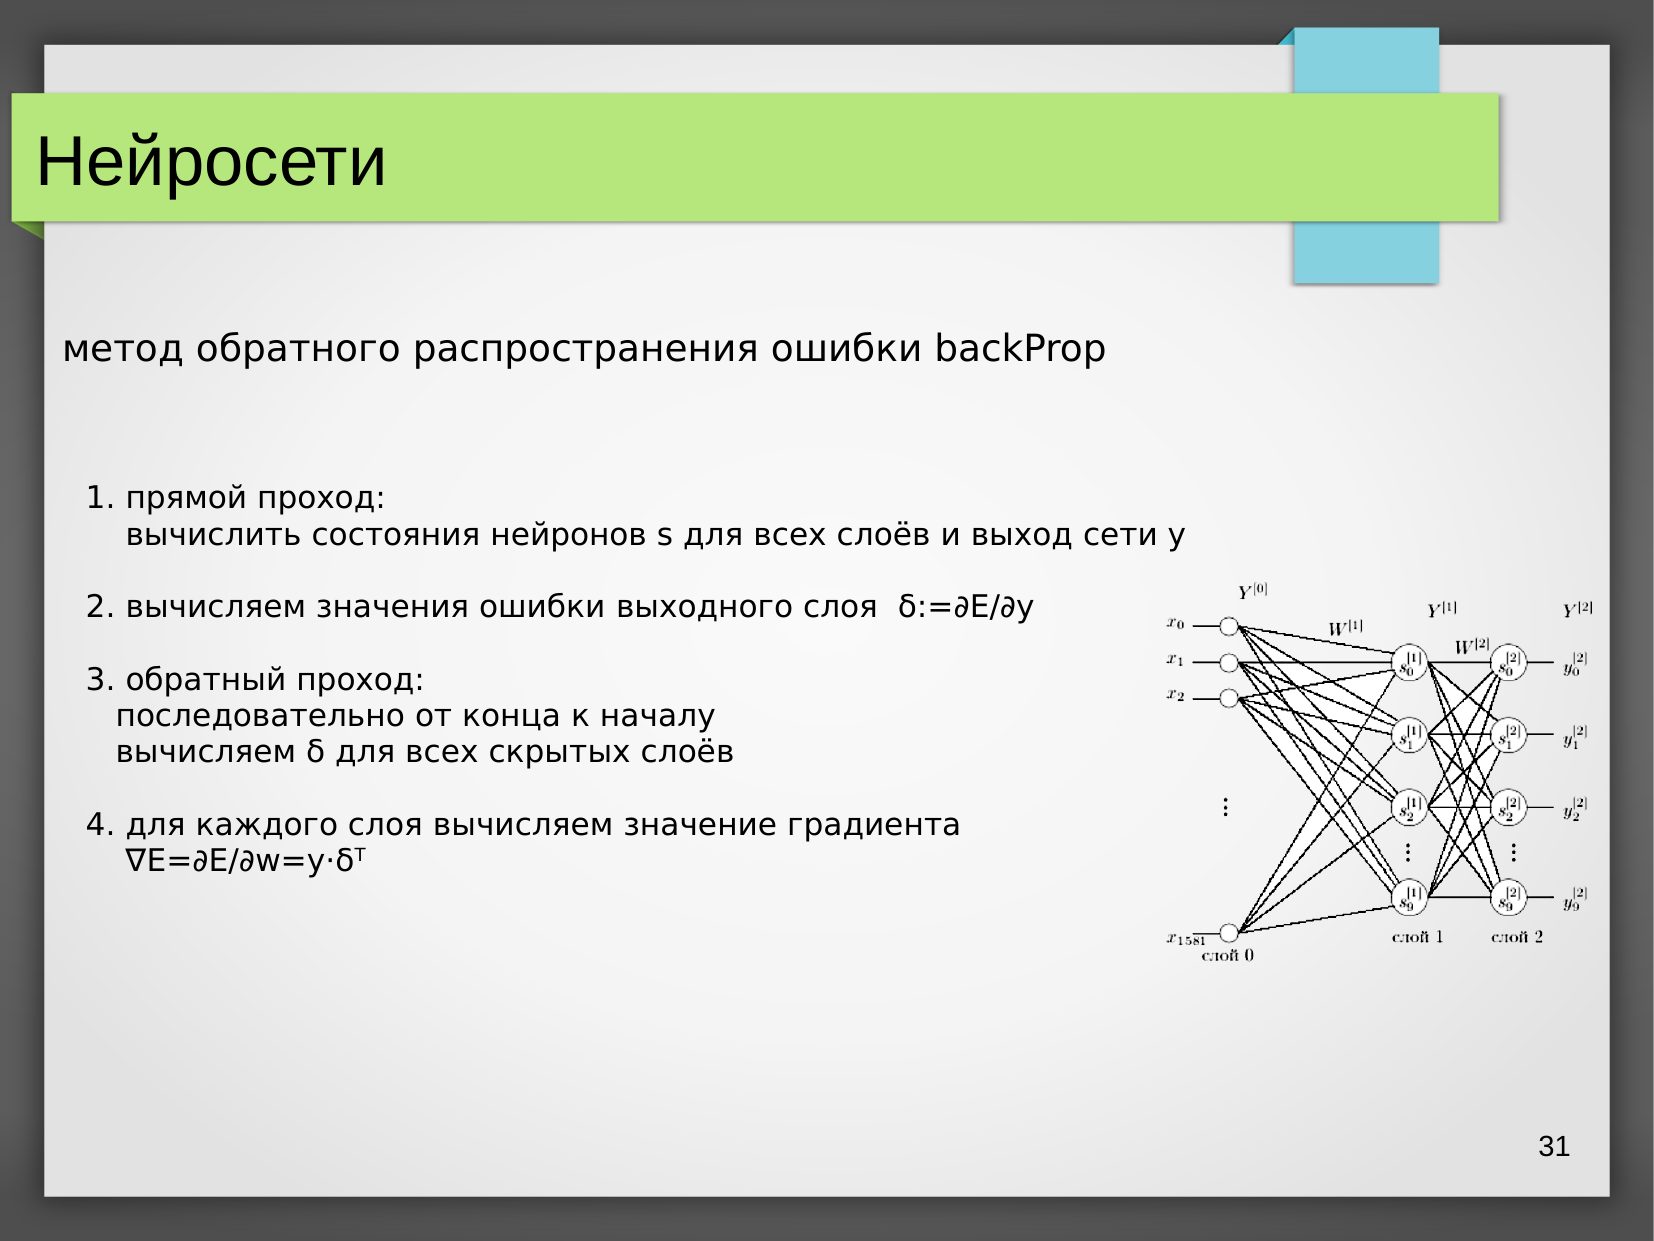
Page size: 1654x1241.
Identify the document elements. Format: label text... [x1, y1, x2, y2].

picture [0, 0, 1654, 1241]
text_box 1. прямой проход: вычислить состояния нейронов s для всех слоёв и выход сети y 2. вычисляем значения ошибки выходного слоя δ:=∂E/∂y 3. обратный проход: последовательно от конца к началу вычисляем δ для всех скрытых слоёв 4. для каждого слоя вычисляем значение градиента ∇E=∂E/∂w=y⋅δT [70, 472, 1205, 923]
title Нейросети [35, 121, 1489, 201]
text_box метод обратного распространения ошибки backProp [47, 318, 1470, 378]
